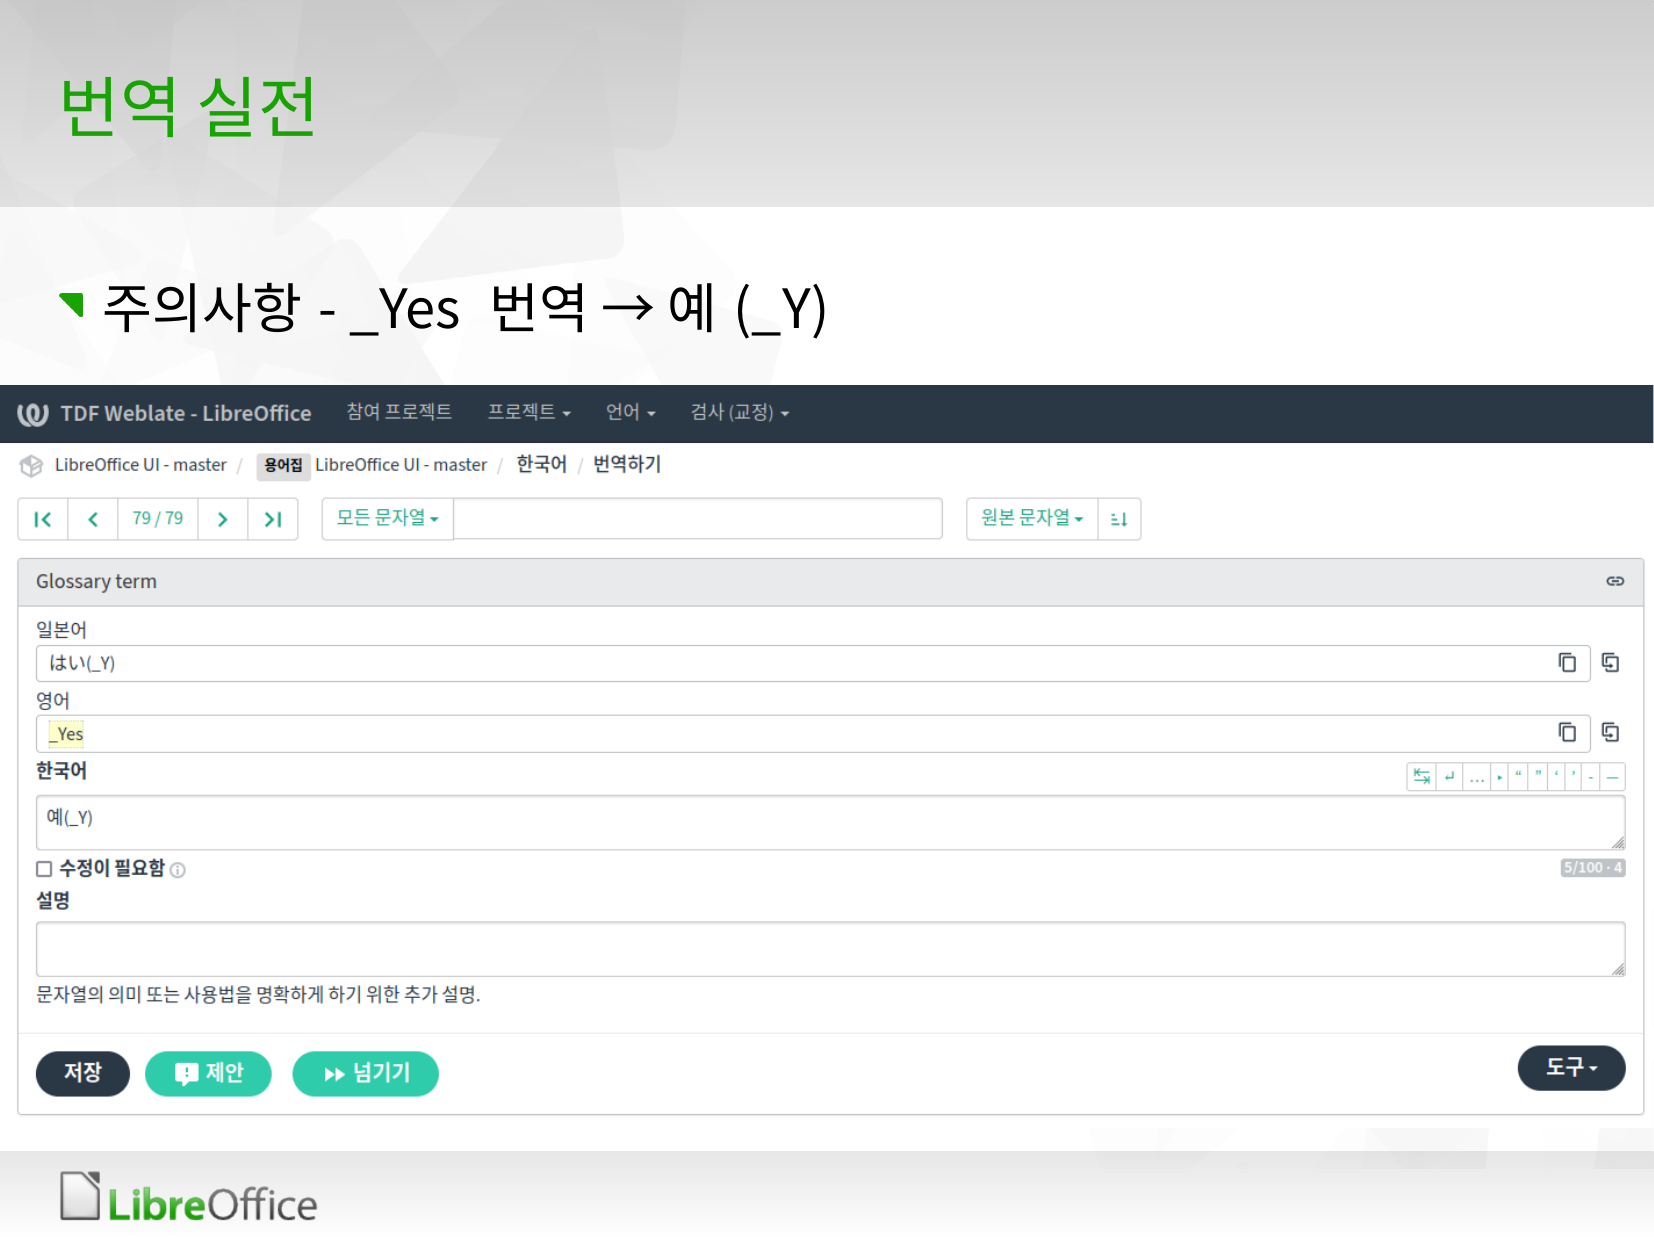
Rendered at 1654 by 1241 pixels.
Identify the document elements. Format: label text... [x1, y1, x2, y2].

list 주의사항- _Yes 번역 → 예(_Y) [59, 265, 1595, 385]
title 번역 실전 [59, 29, 1595, 178]
picture [0, 0, 1654, 1169]
picture [41, 1152, 337, 1240]
